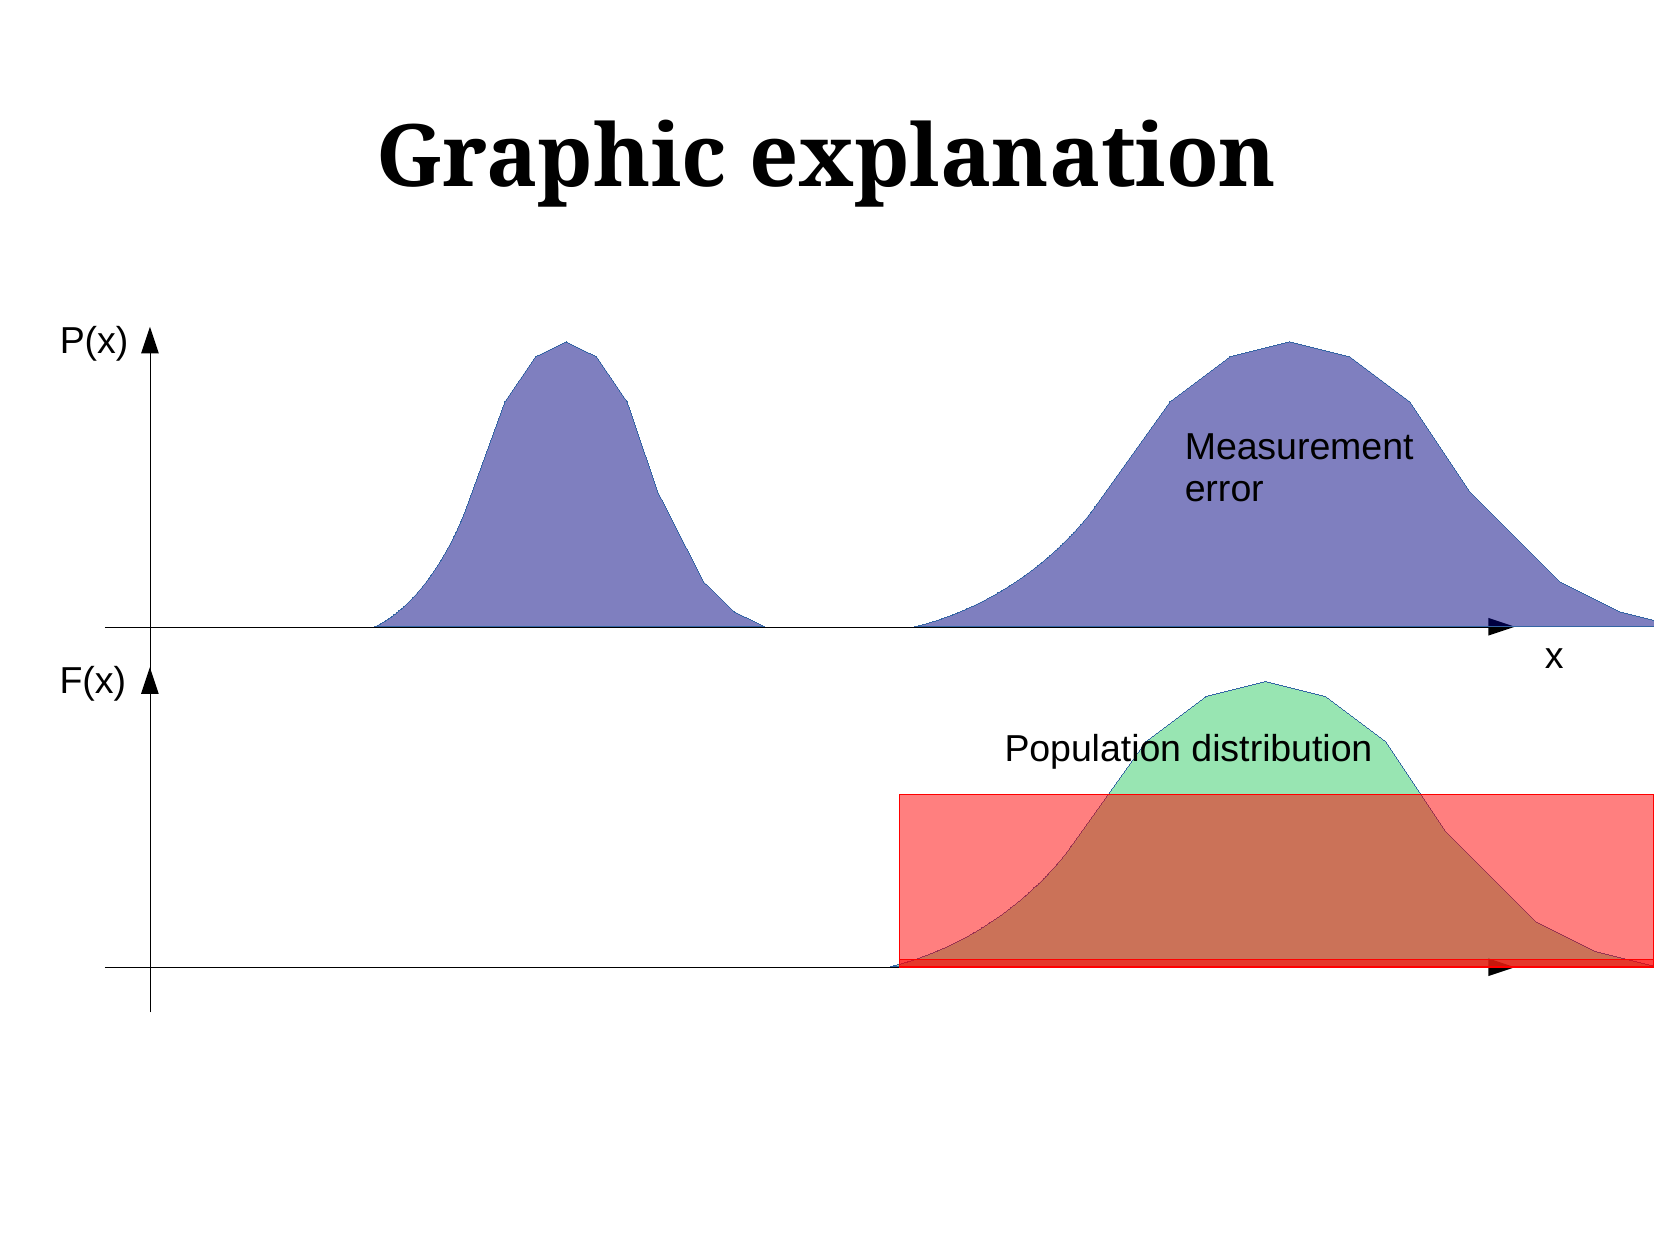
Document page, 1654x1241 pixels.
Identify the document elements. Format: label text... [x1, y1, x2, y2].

title Graphic explanation [82, 49, 1571, 257]
text_box [374, 341, 765, 627]
text_box [914, 341, 1654, 627]
text_box [890, 777, 1654, 968]
text_box F(x) [44, 652, 195, 710]
text_box P(x) [44, 311, 195, 369]
text_box [1175, 681, 1356, 719]
text_box x [1529, 627, 1654, 684]
text_box Population distribution [989, 719, 1485, 777]
text_box Measurement error [1169, 418, 1485, 518]
